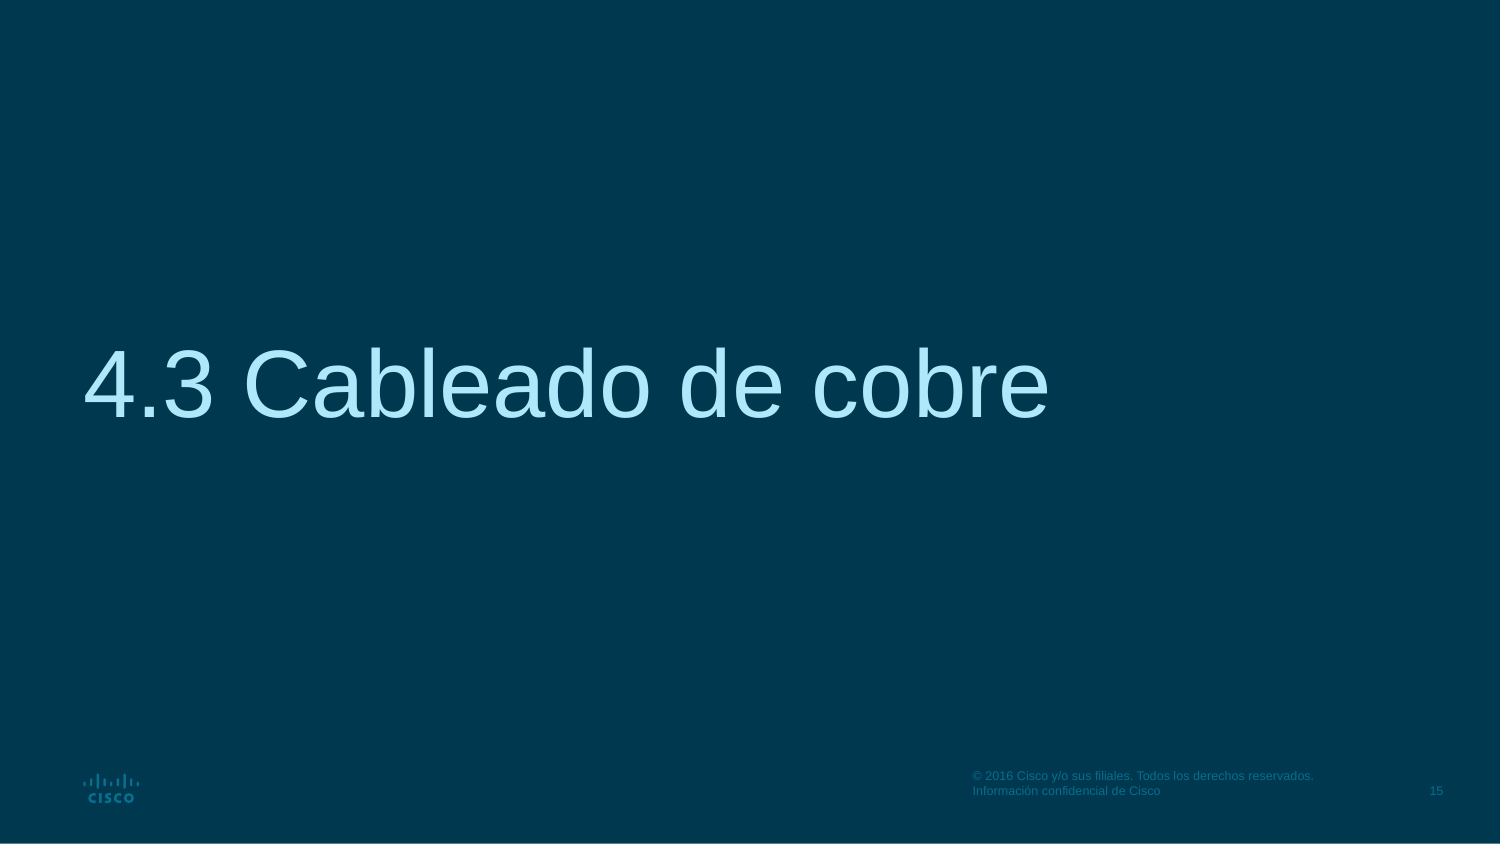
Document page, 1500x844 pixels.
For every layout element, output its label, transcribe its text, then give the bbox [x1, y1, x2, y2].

title 4.3 Cableado de cobre [68, 293, 1356, 446]
